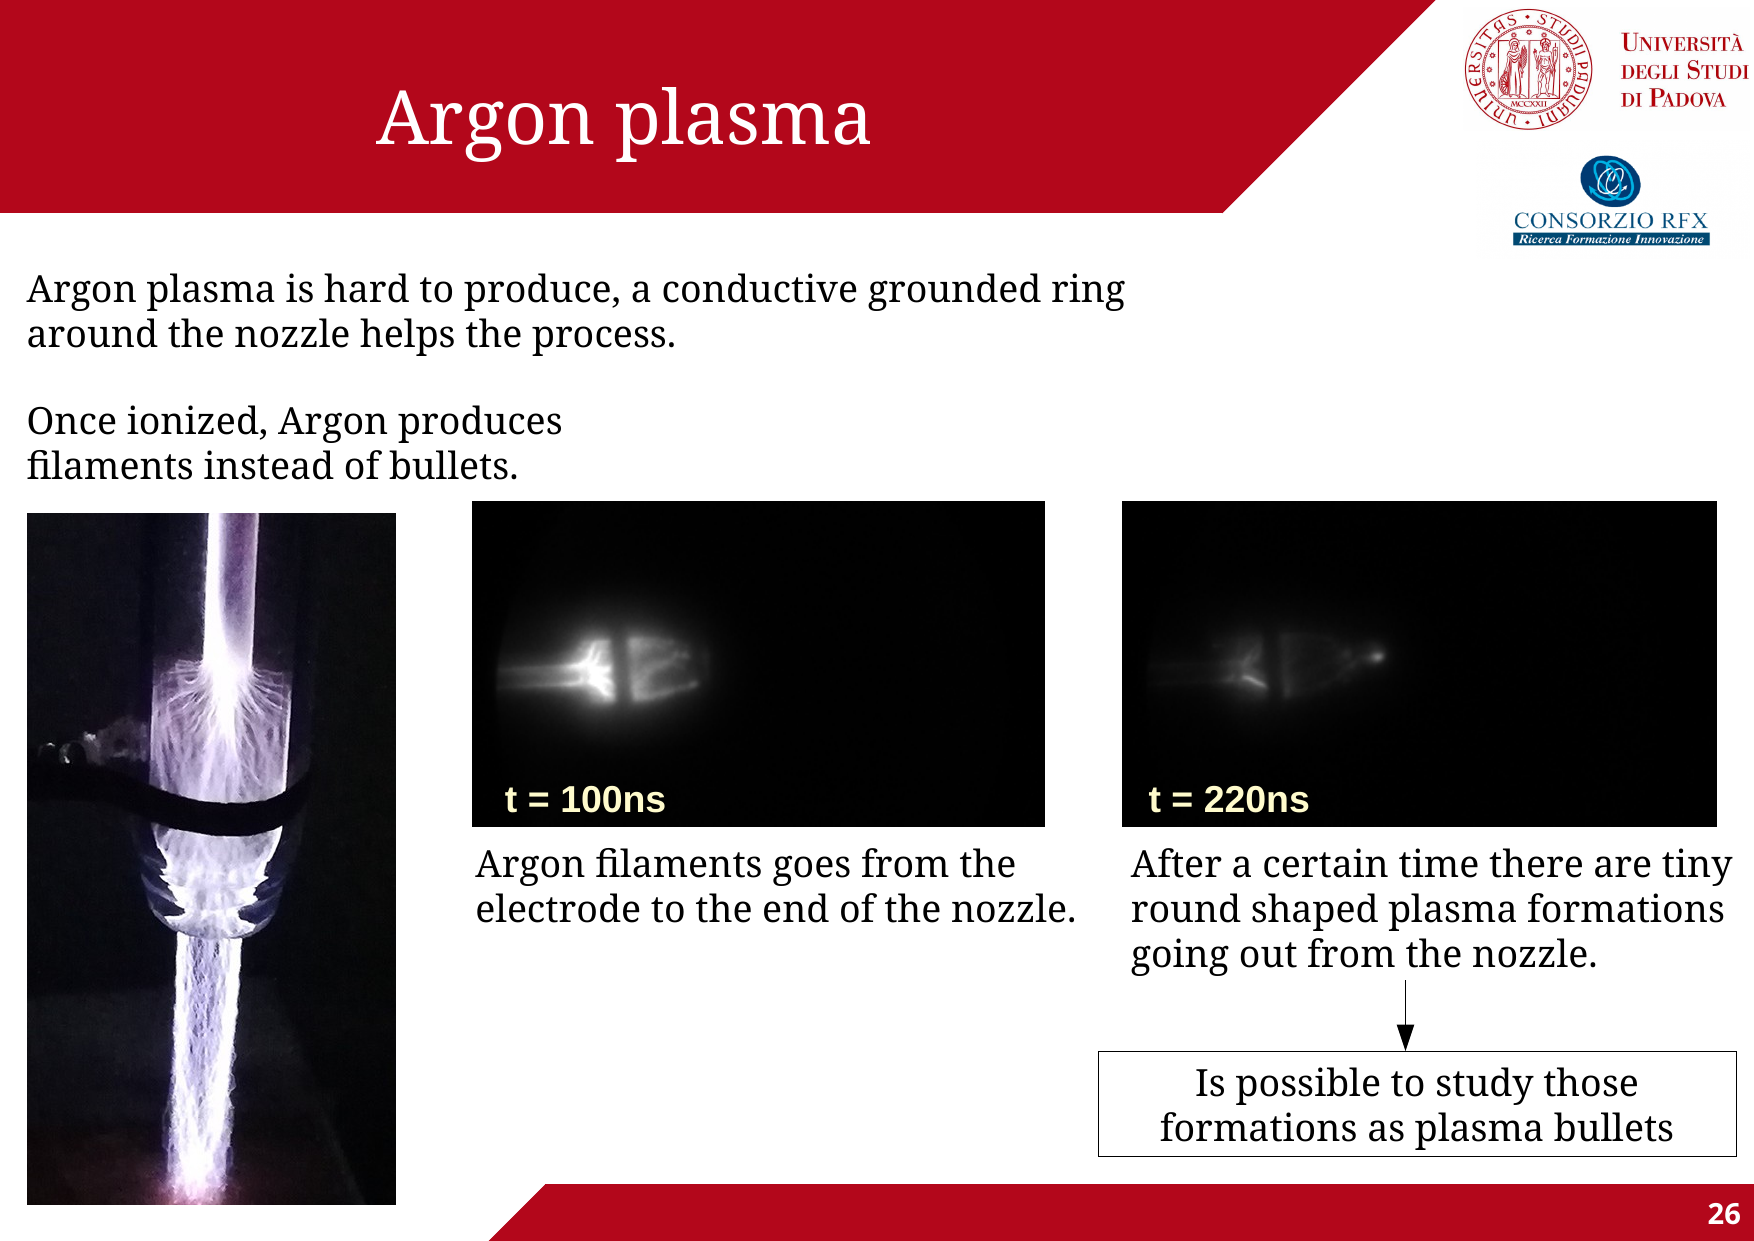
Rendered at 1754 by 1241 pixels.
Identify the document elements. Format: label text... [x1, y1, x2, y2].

text_box Is possible to study those formations as plasma bullets [1098, 1051, 1737, 1157]
text_box t = 220ns [1133, 767, 1465, 828]
text_box Argon plasma is hard to produce, a conductive grounded ring around the nozzle helps the process. [11, 257, 1205, 363]
text_box Argon filaments goes from the electrode to the end of the nozzle. [460, 832, 1099, 938]
picture [27, 585, 396, 1205]
picture [1476, 140, 1750, 259]
text_box t = 100ns [490, 767, 821, 828]
title Argon plasma [10, 0, 1241, 244]
picture [472, 501, 1045, 827]
text_box Once ionized, Argon produces filaments instead of bullets. [11, 389, 686, 585]
picture [1463, 7, 1750, 131]
picture [1122, 501, 1717, 827]
text_box After a certain time there are tiny round shaped plasma formations going out from the nozzle. [1116, 832, 1754, 993]
